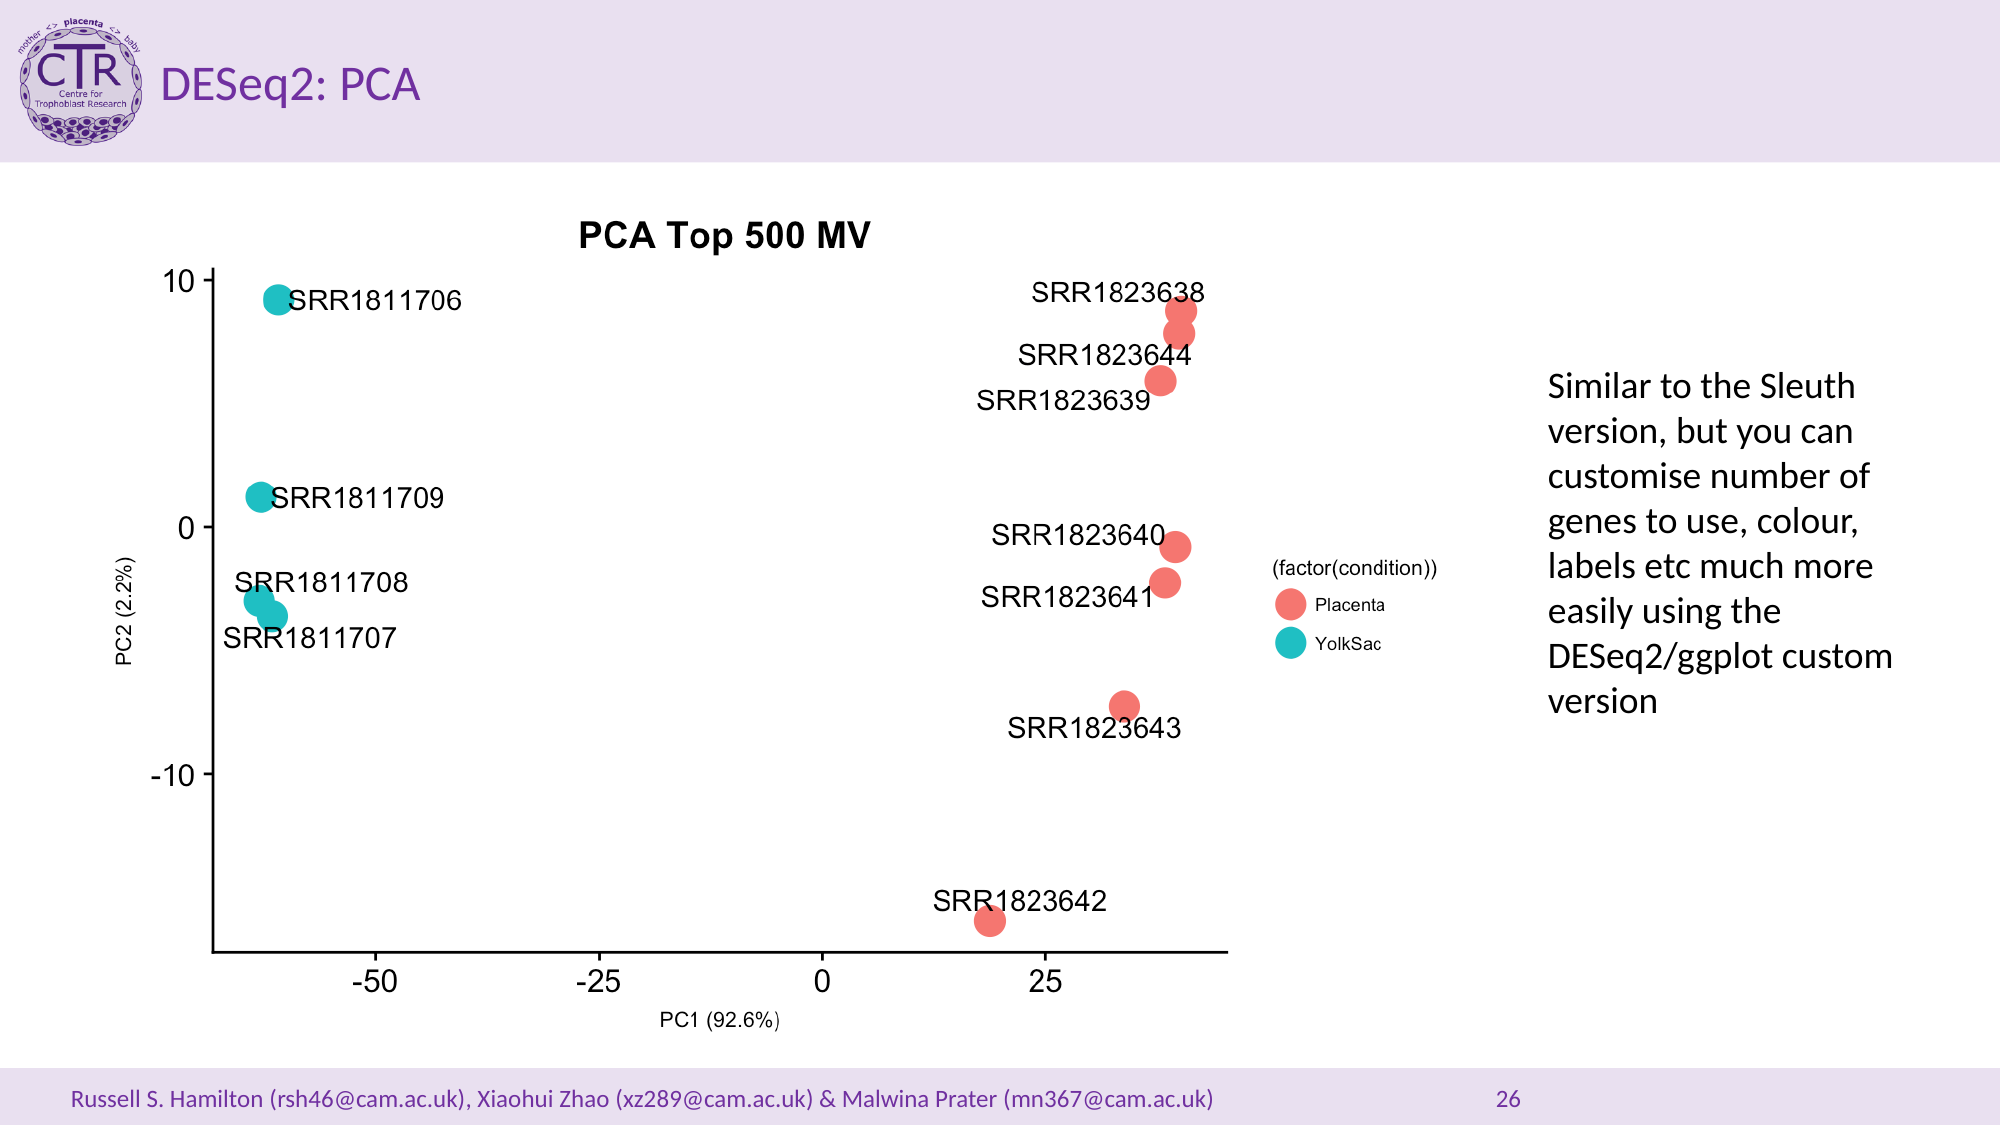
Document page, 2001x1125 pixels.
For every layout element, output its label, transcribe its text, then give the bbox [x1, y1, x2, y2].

text_box [0, 1068, 2000, 1125]
text_box Similar to the Sleuth version, but you can customise number of genes to use, colour, labels etc much more easily using the DESeq2/ggplot custom version [1532, 353, 1962, 733]
text_box Russell S. Hamilton (rsh46@cam.ac.uk), Xiaohui Zhao (xz289@cam.ac.uk) & Malwina Prater (mn367@cam.ac.uk) 26 [56, 1075, 1910, 1120]
text_box DESeq2: PCA [145, 43, 439, 119]
text_box [0, 0, 2000, 162]
picture [92, 205, 1464, 1050]
